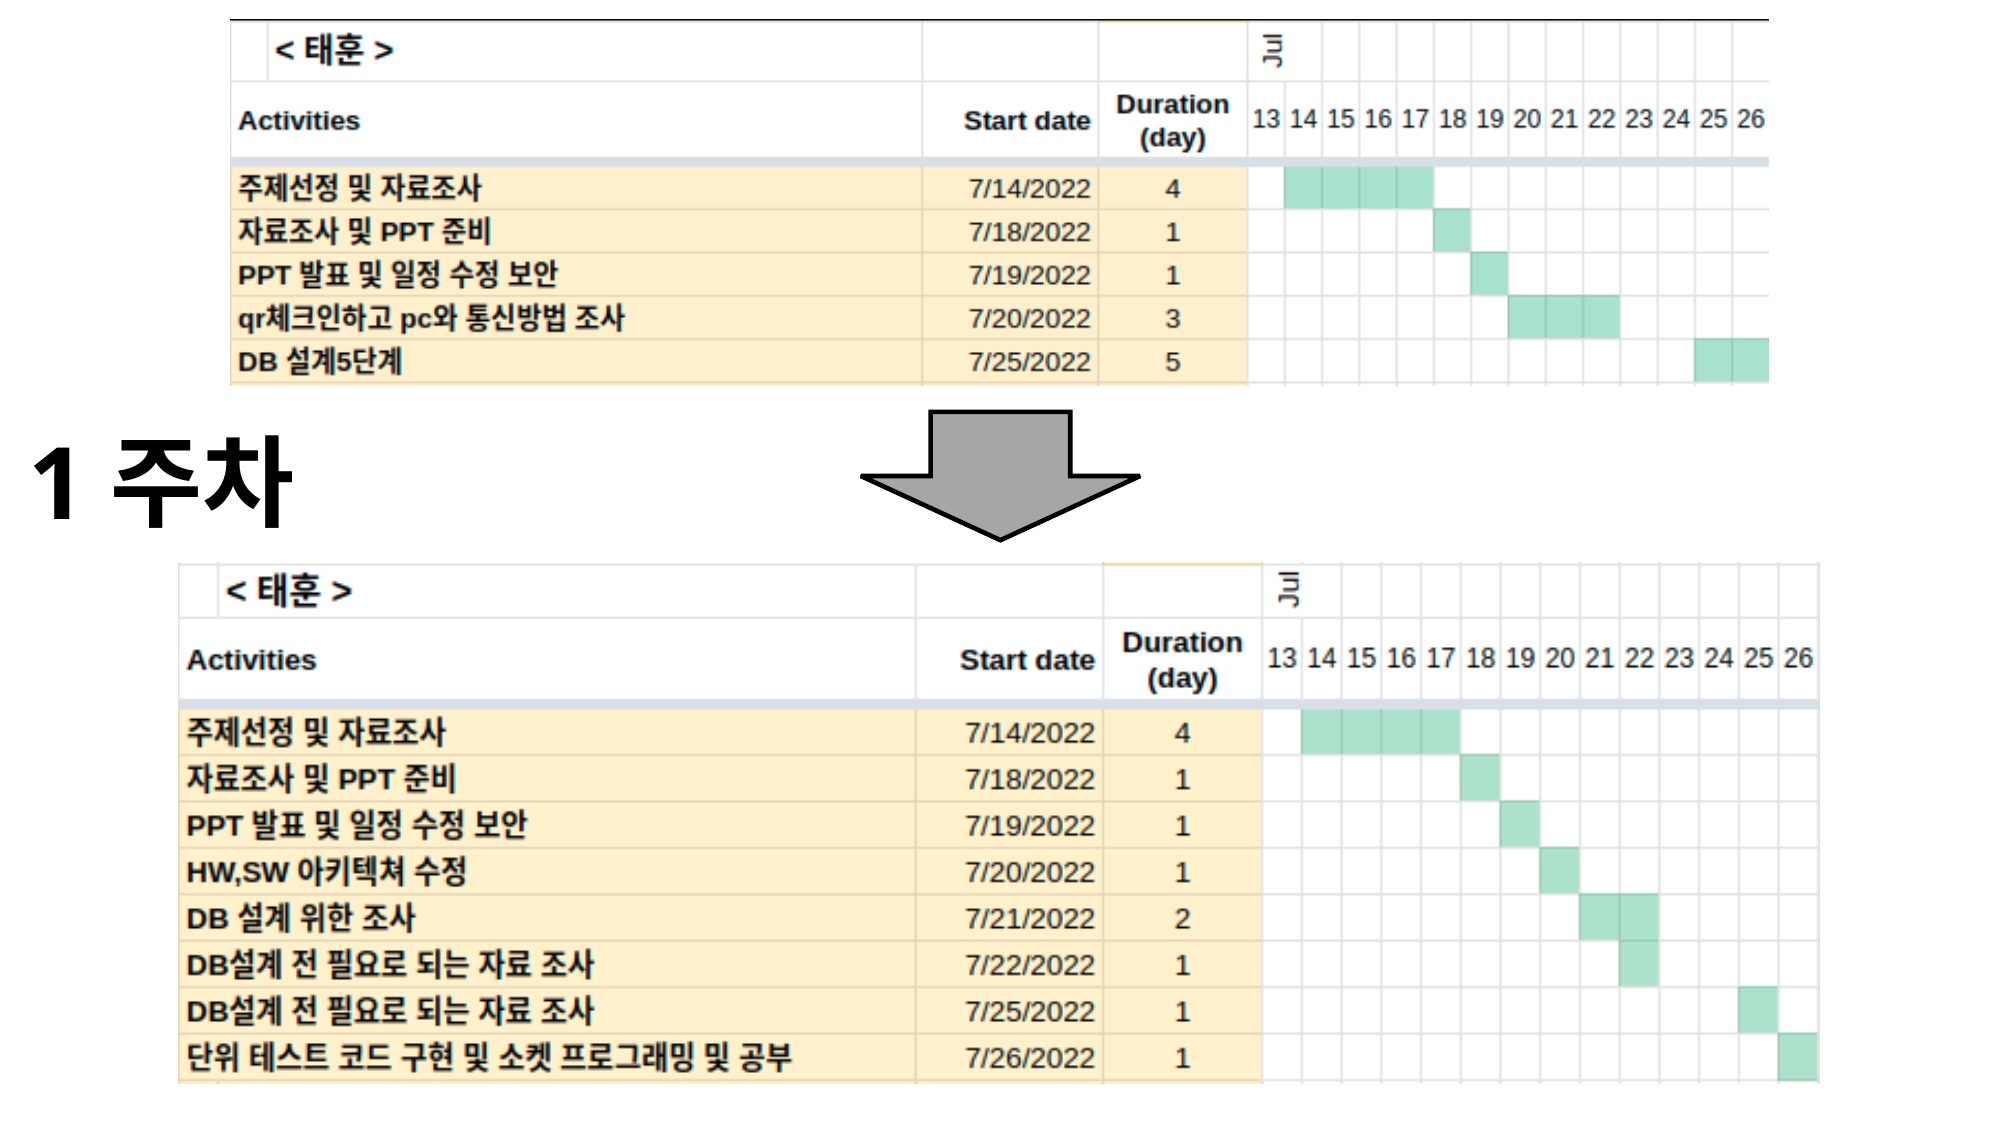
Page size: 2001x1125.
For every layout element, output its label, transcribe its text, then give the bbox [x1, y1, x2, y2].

picture [178, 562, 1820, 1084]
text_box 1주차 [14, 412, 319, 549]
text_box [860, 411, 1141, 541]
picture [230, 19, 1769, 386]
